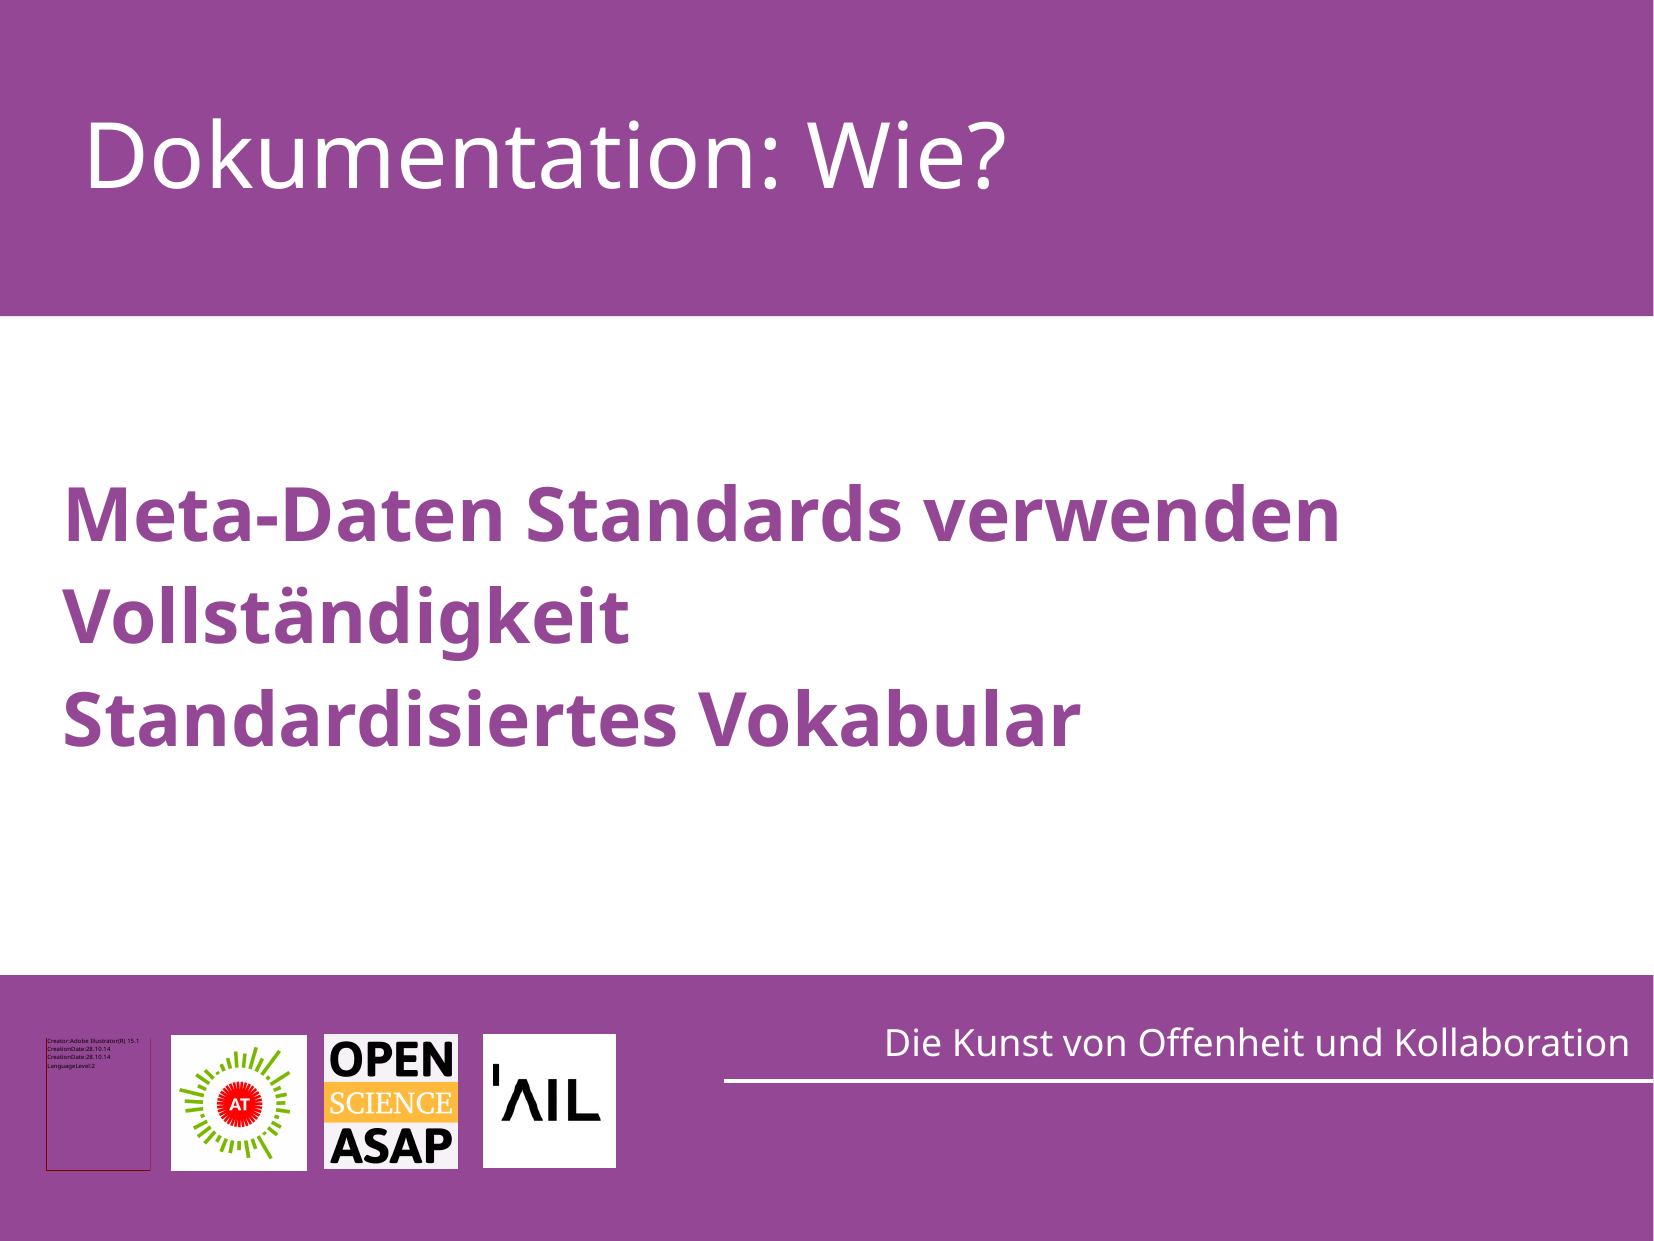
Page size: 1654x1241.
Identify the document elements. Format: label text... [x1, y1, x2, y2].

picture [324, 1034, 458, 1169]
text_box [0, 0, 1654, 1241]
title Dokumentation: Wie? [82, 49, 1571, 257]
picture [171, 1035, 307, 1171]
picture [45, 1039, 151, 1171]
text_box Meta-Daten Standards verwenden Vollständigkeit Standardisiertes Vokabular [48, 453, 1594, 766]
text_box Die Kunst von Offenheit und Kollaboration [869, 1009, 1624, 1067]
picture [483, 1034, 616, 1168]
